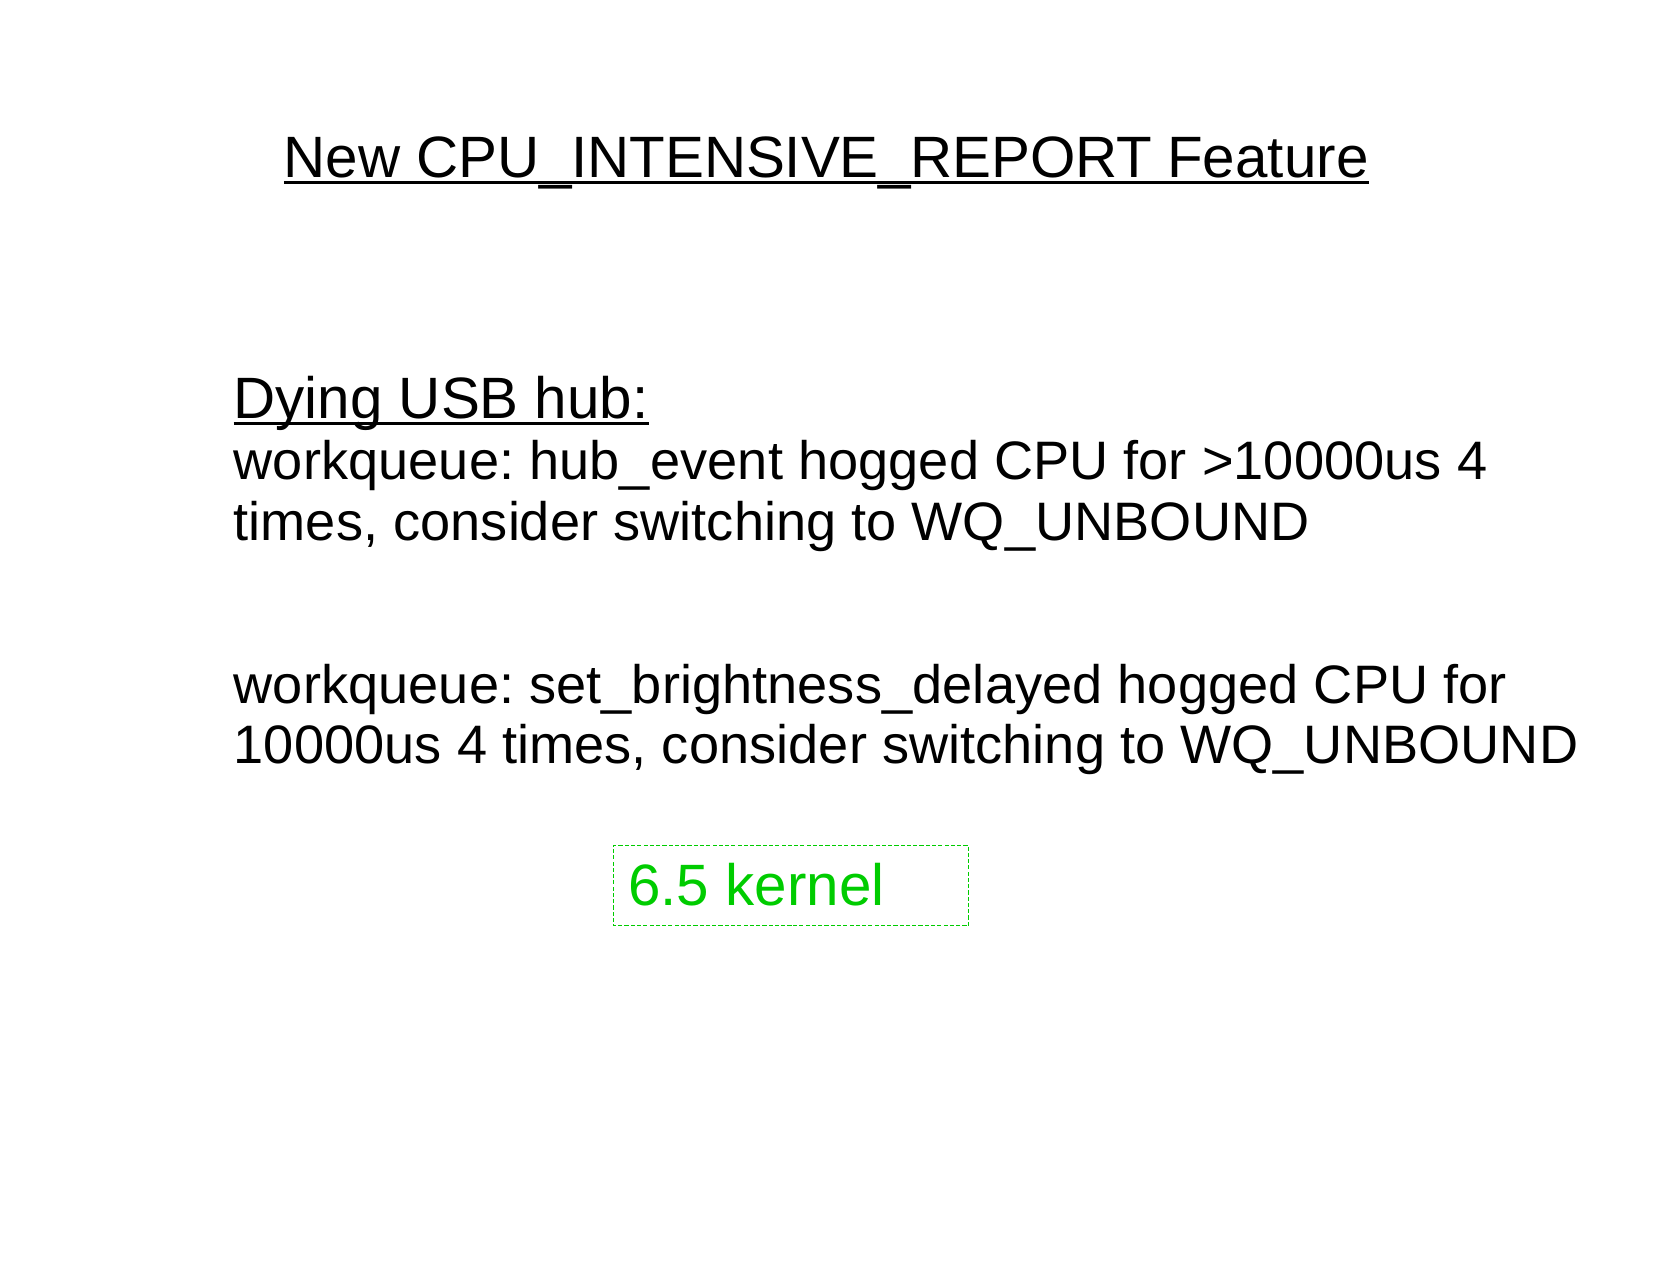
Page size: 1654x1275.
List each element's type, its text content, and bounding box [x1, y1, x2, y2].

text_box 6.5 kernel [613, 845, 969, 926]
text_box Dying USB hub: workqueue: hub_event hogged CPU for >10000us 4 times, consider switching to WQ_UNBOUND workqueue: set_brightness_delayed hogged CPU for 10000us 4 times, consider switching to WQ_UNBOUND [218, 358, 1607, 825]
title New CPU_INTENSIVE_REPORT Feature [82, 50, 1571, 264]
